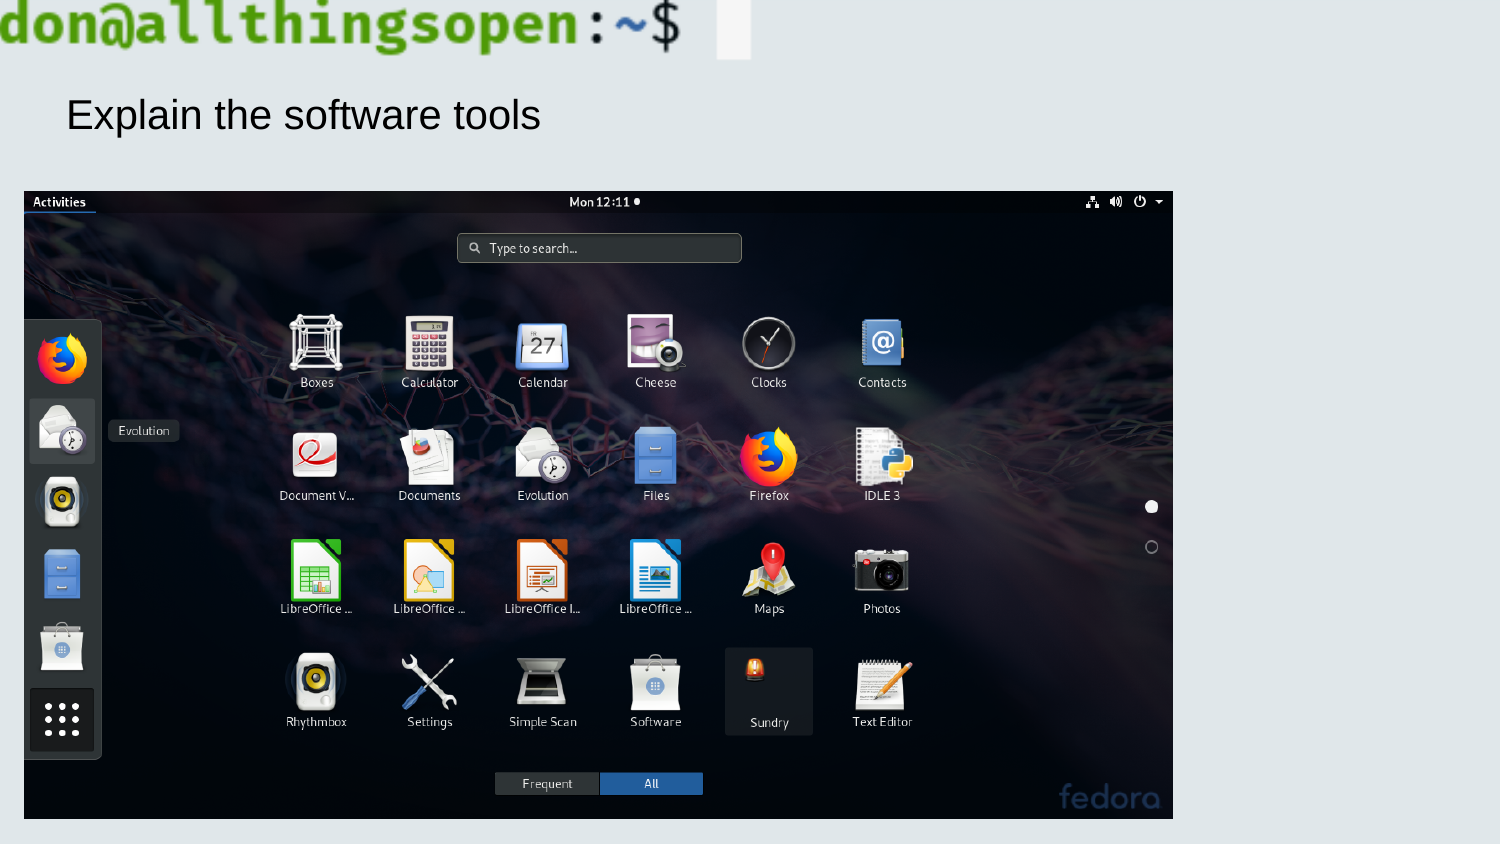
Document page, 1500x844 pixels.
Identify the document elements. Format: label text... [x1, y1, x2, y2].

picture [0, 0, 1500, 844]
title Explain the software tools [51, 72, 1449, 167]
